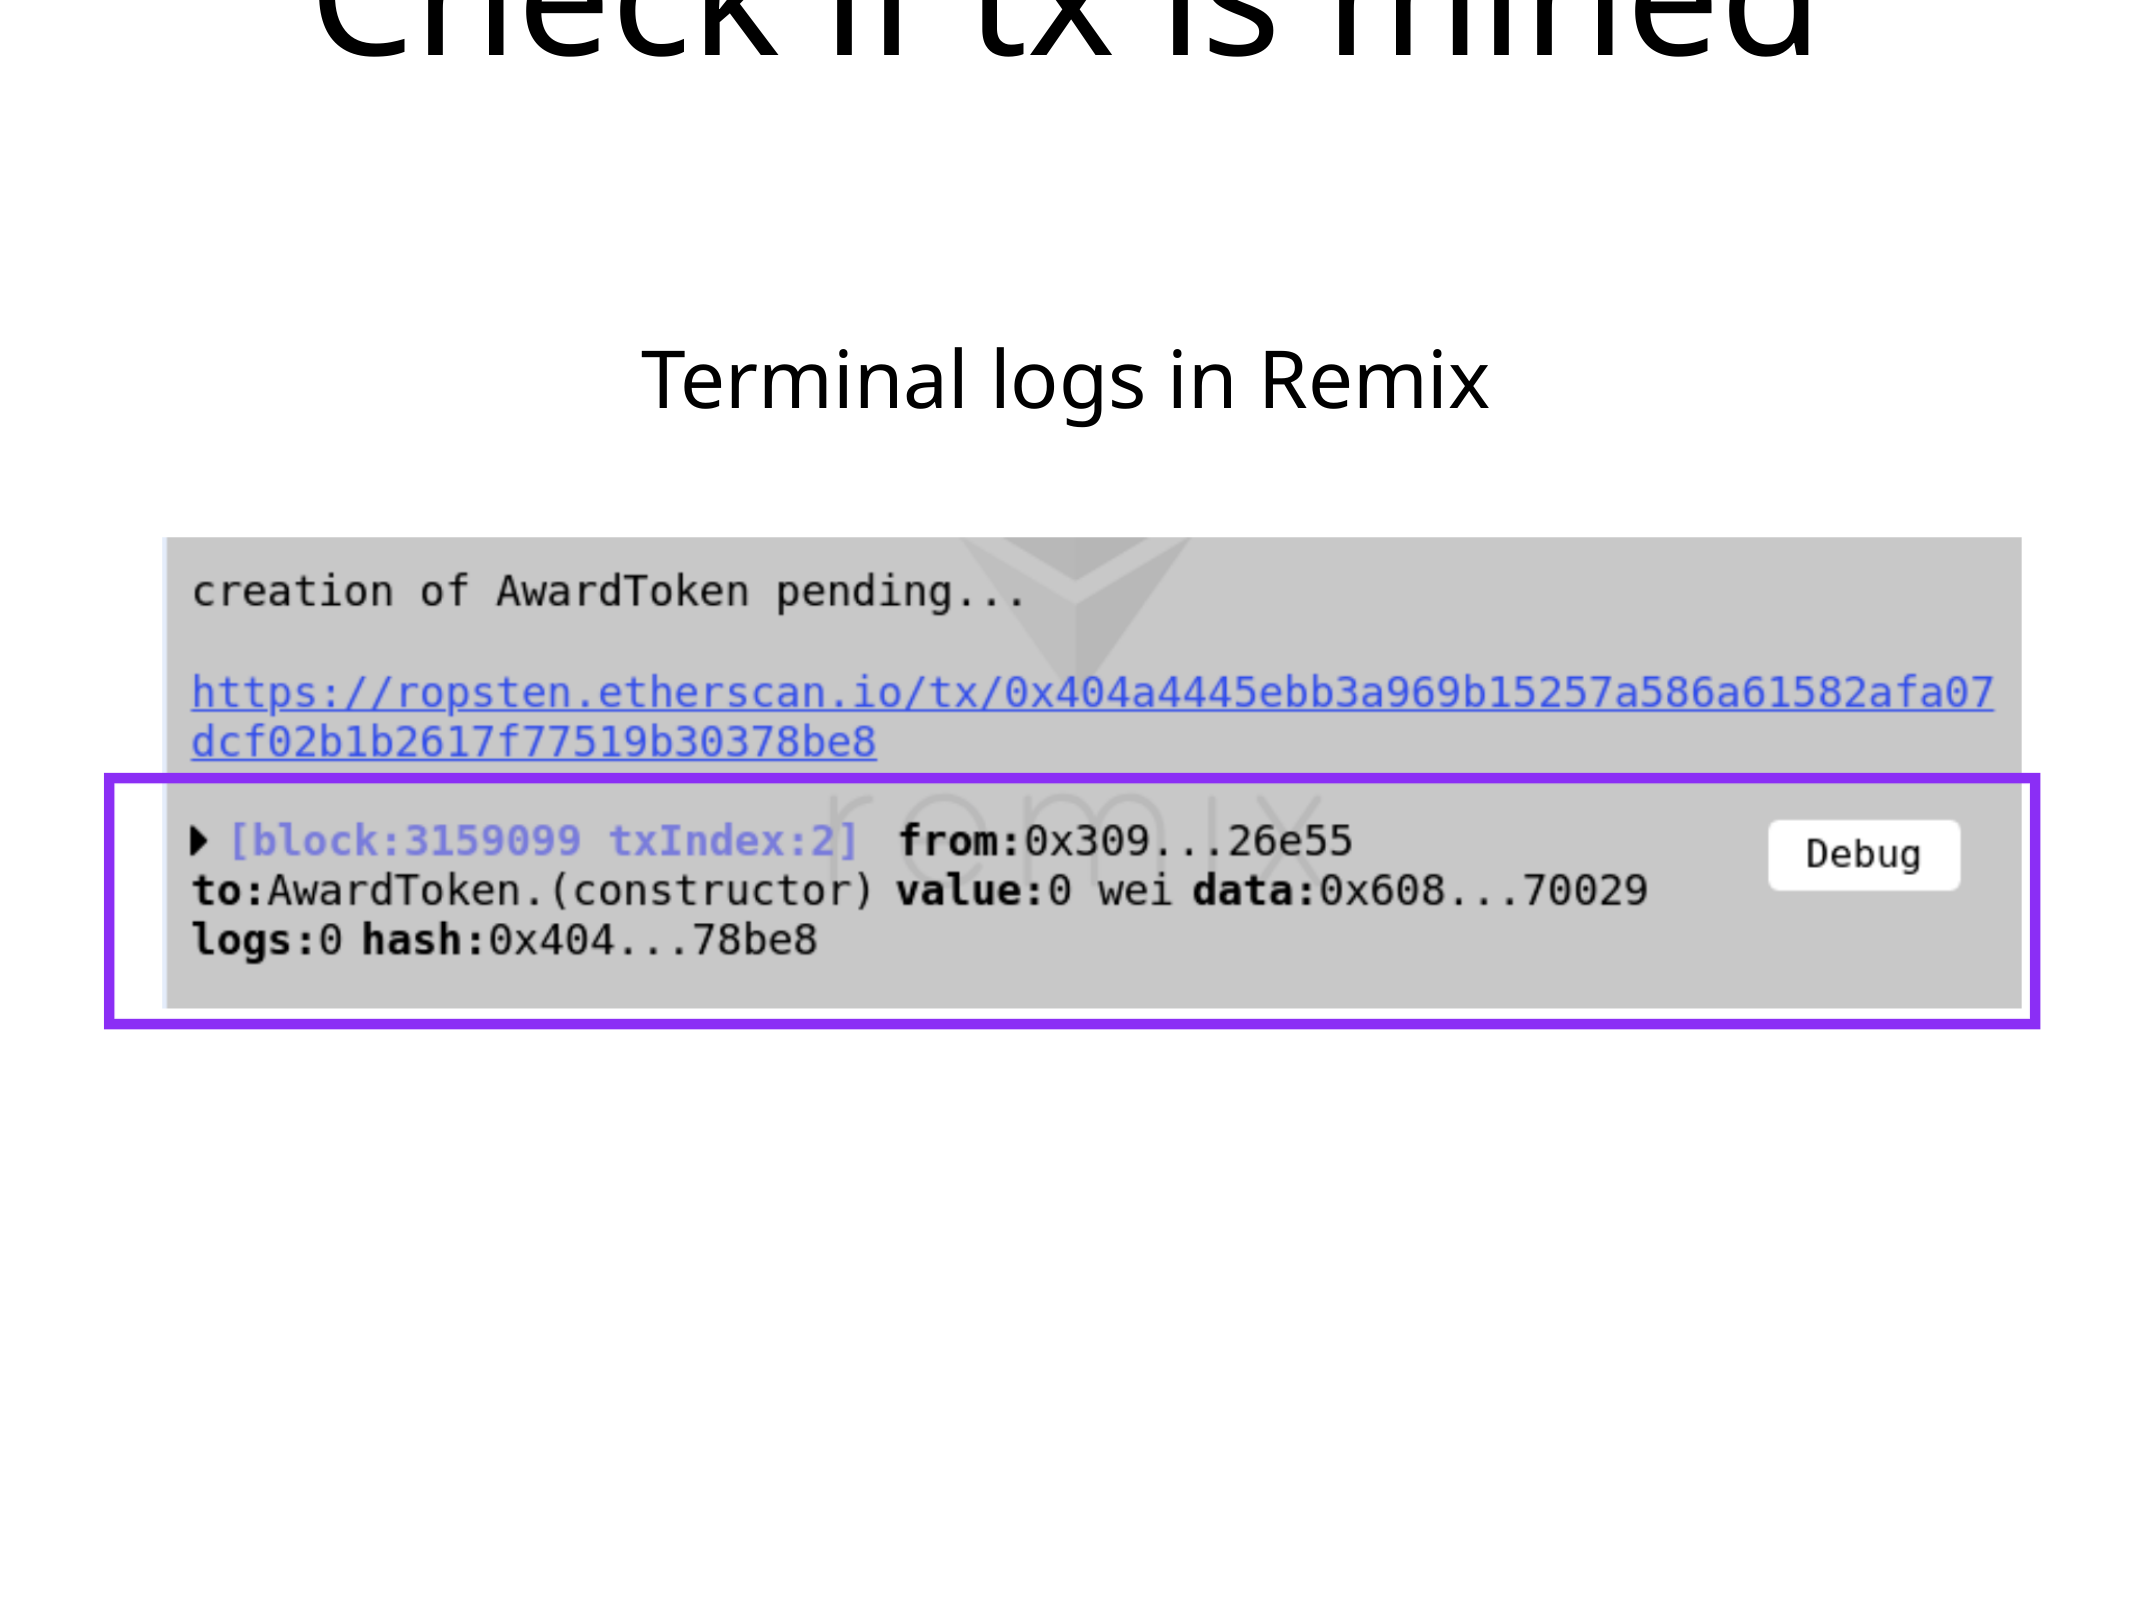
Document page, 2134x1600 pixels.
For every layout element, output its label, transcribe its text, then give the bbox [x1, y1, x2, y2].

subtitle Terminal logs in Remix ( when dependencies.js is the active file ) [208, 320, 1925, 481]
title Check if tx is mined [208, 0, 1925, 320]
picture [0, 481, 2134, 1119]
